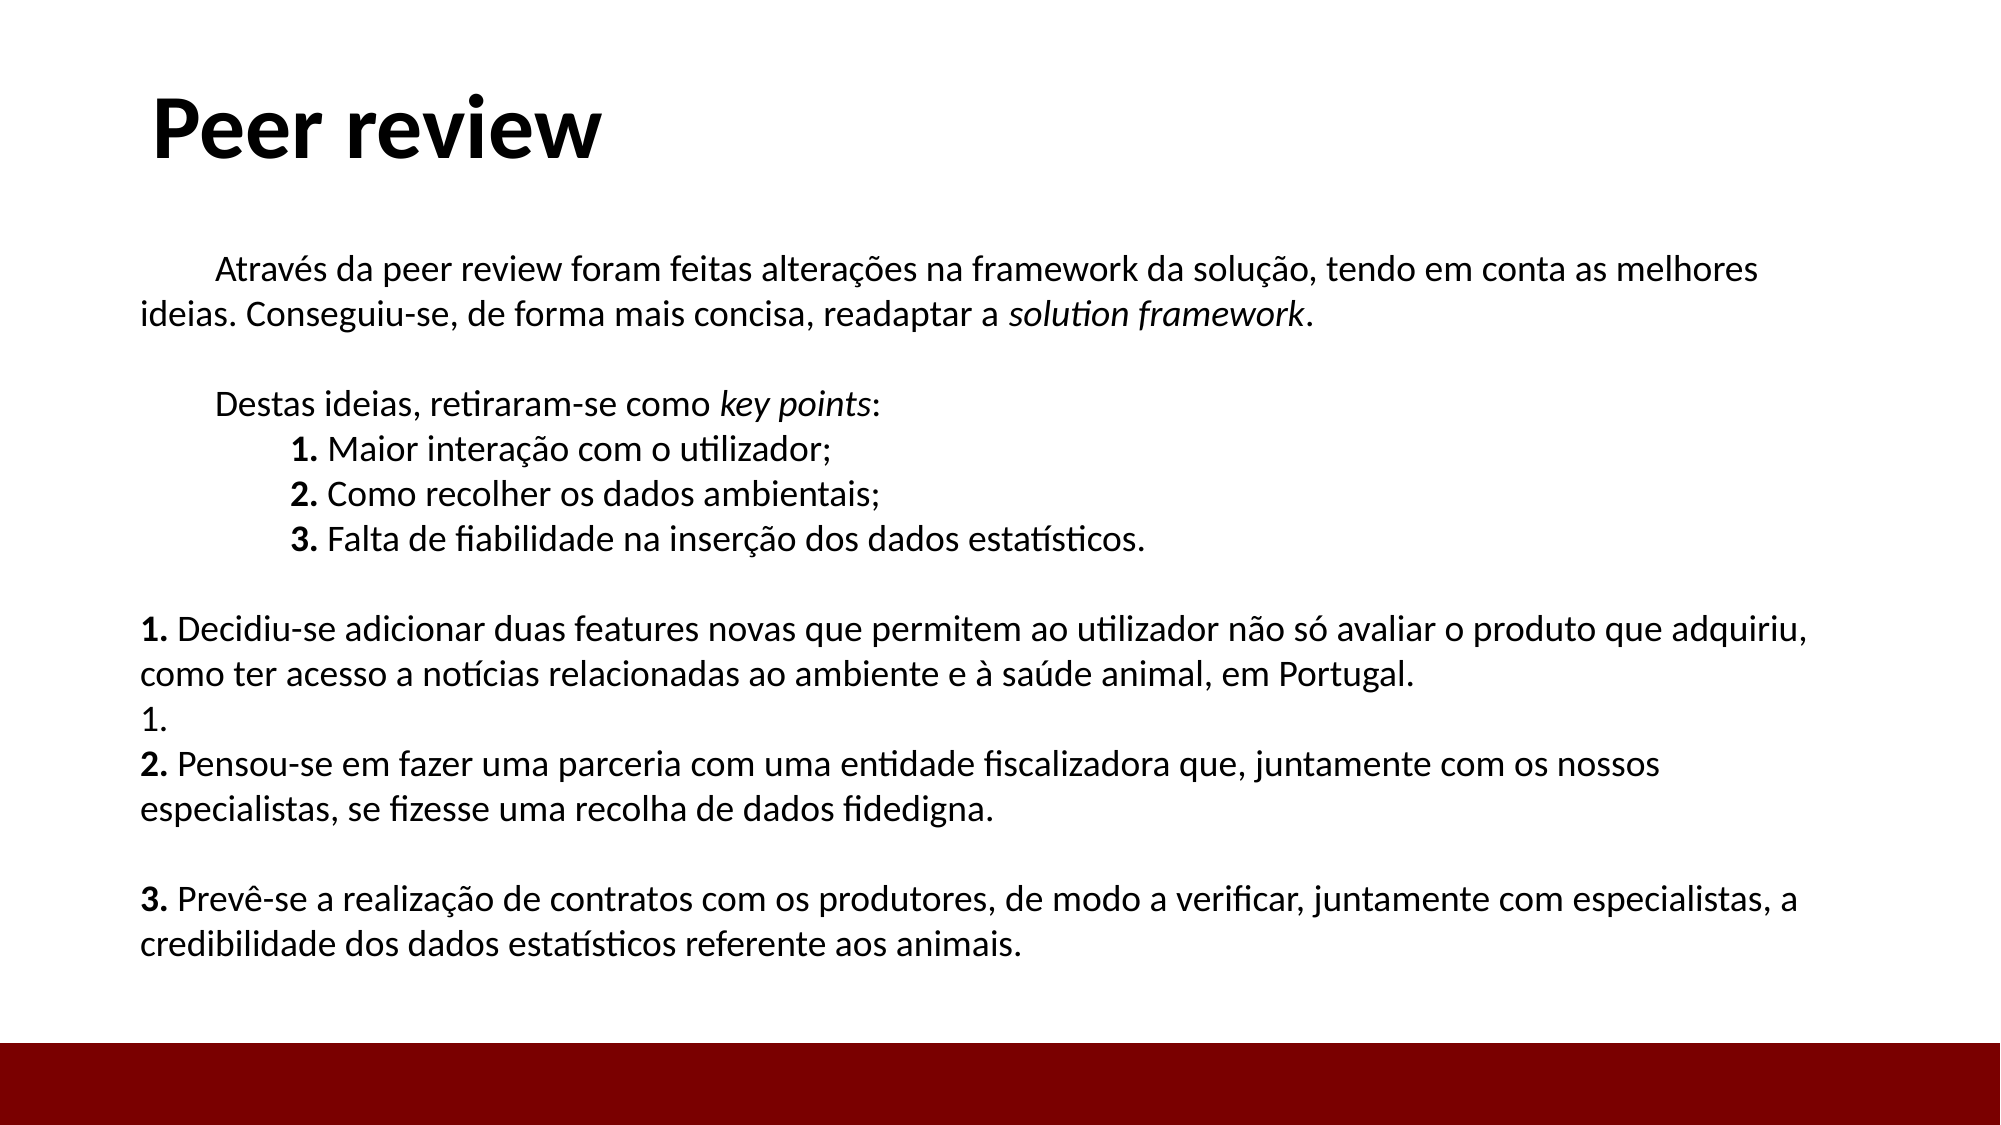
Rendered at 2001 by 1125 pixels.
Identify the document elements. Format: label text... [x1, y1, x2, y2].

text_box [0, 1043, 2000, 1125]
text_box Através da peer review foram feitas alterações na framework da solução, tendo em conta as melhores ideias. Conseguiu-se, de forma mais concisa, readaptar a solution framework. Destas ideias, retiraram-se como key points: 1. Maior interação com o utilizador; 2. Como recolher os dados ambientais; 3. Falta de fiabilidade na inserção dos dados estatísticos. 1. Decidiu-se adicionar duas features novas que permitem ao utilizador não só avaliar o produto que adquiriu, como ter acesso a notícias relacionadas ao ambiente e à saúde animal, em Portugal. 2. Pensou-se em fazer uma parceria com uma entidade fiscalizadora que, juntamente com os nossos especialistas, se fizesse uma recolha de dados fidedigna. 3. Prevê-se a realização de contratos com os produtores, de modo a verificar, juntamente com especialistas, a credibilidade dos dados estatísticos referente aos animais. [125, 236, 1851, 980]
title Peer review [137, 20, 1863, 238]
